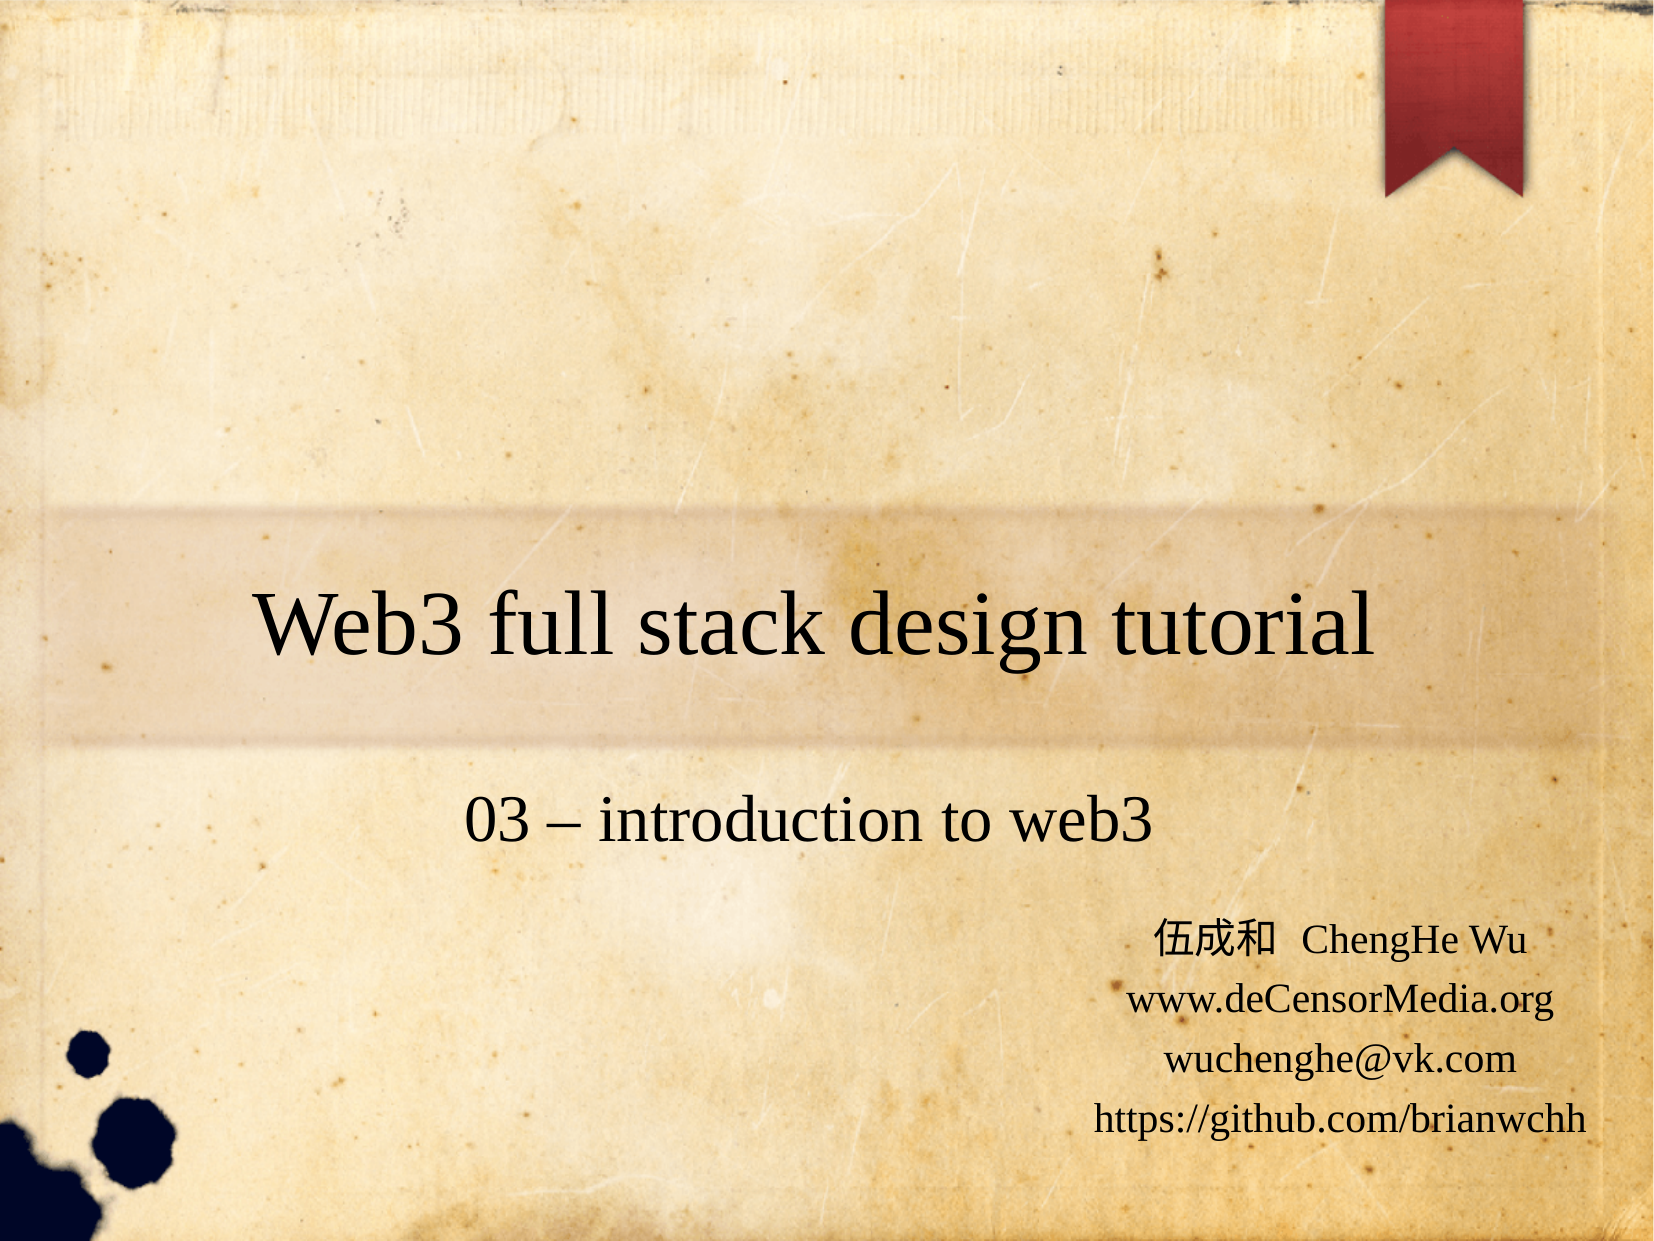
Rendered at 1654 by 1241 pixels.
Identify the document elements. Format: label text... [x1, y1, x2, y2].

list 伍成和 ChengHe Wu [1020, 915, 1591, 975]
picture [0, 0, 1654, 1241]
list www.deCensorMedia.org [1020, 975, 1591, 1035]
list https://github.com/brianwchh [1020, 1095, 1591, 1156]
title Web3 full stack design tutorial [82, 519, 1571, 727]
list wuchenghe@vk.com [1020, 1035, 1591, 1095]
title 03 – introduction to web3 [405, 752, 1216, 886]
